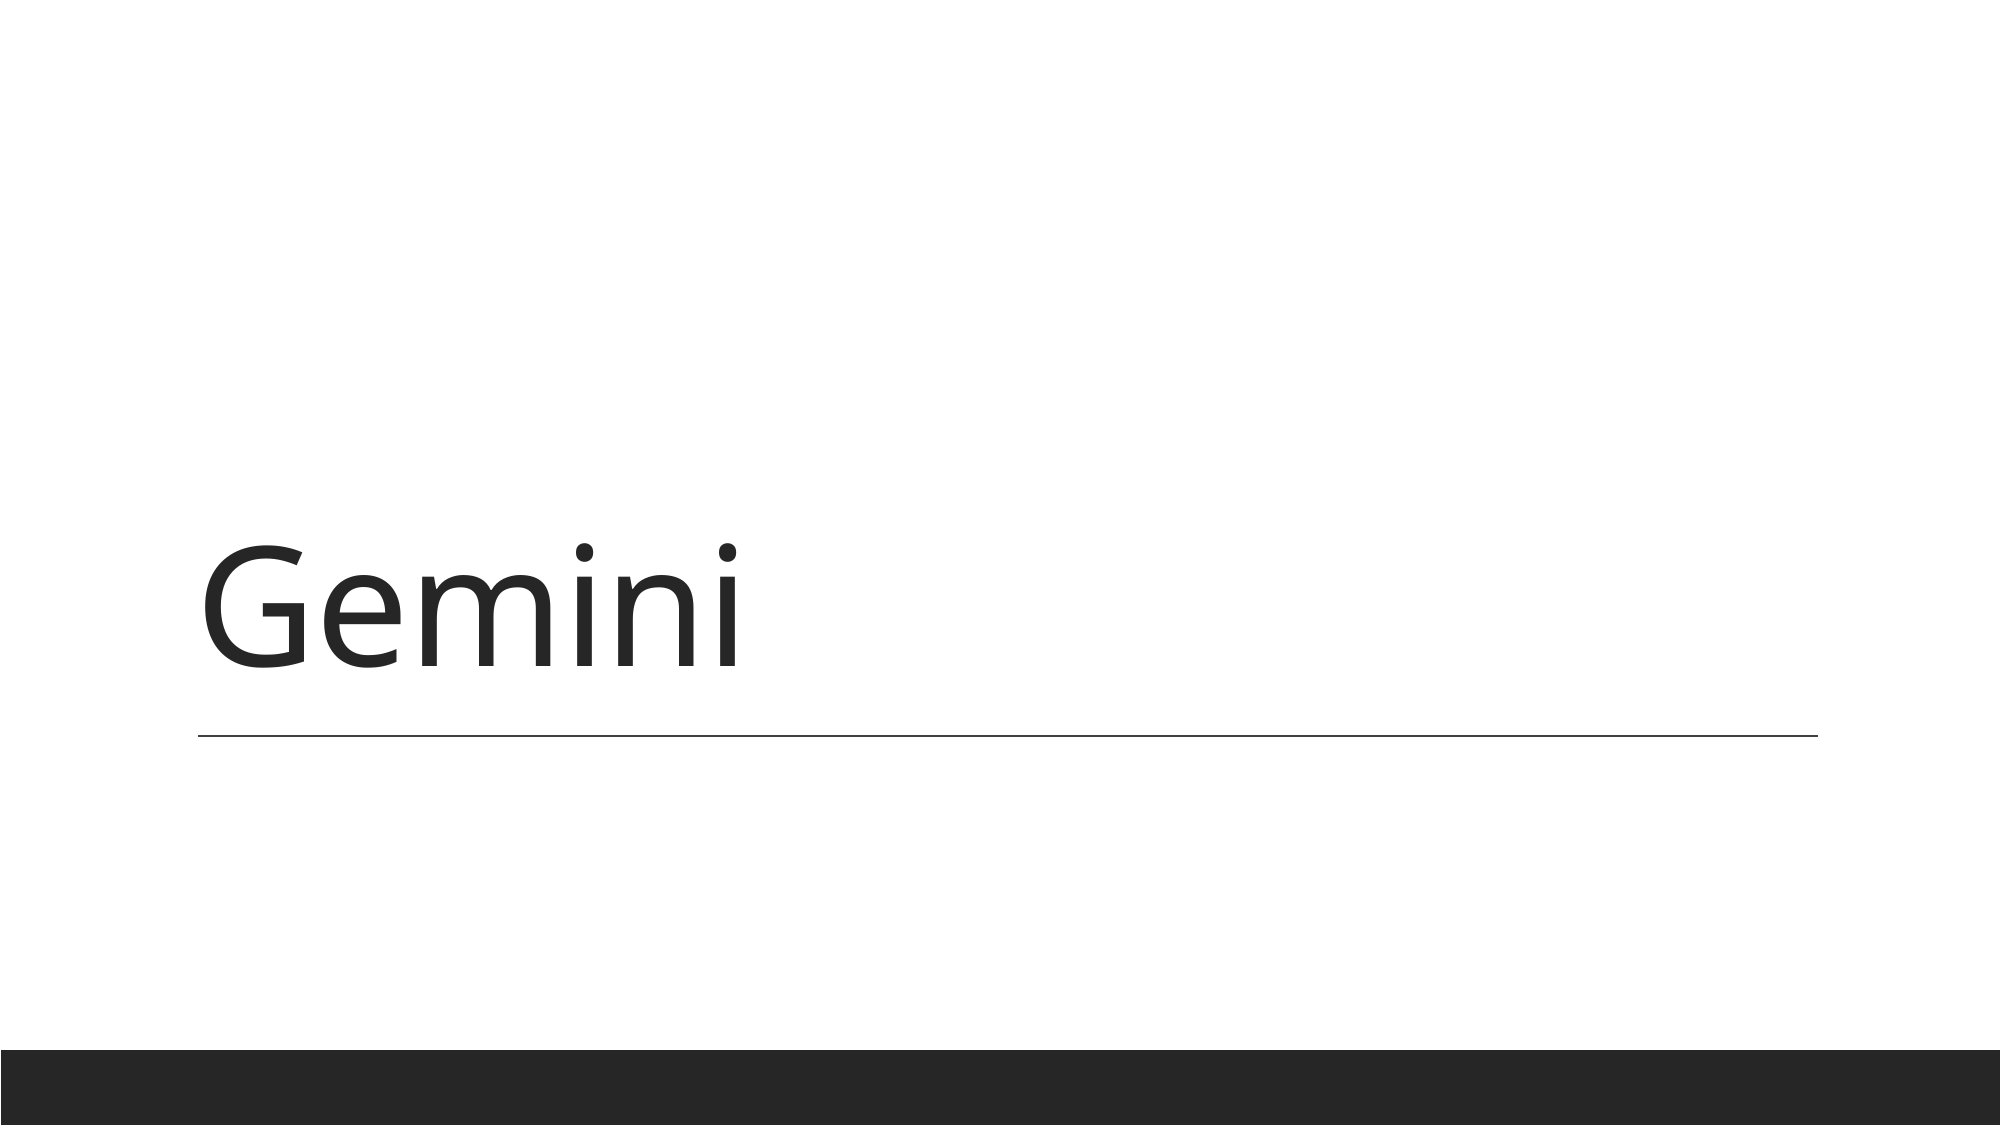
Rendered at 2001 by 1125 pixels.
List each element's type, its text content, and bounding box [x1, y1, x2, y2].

title Gemini [180, 124, 1831, 710]
